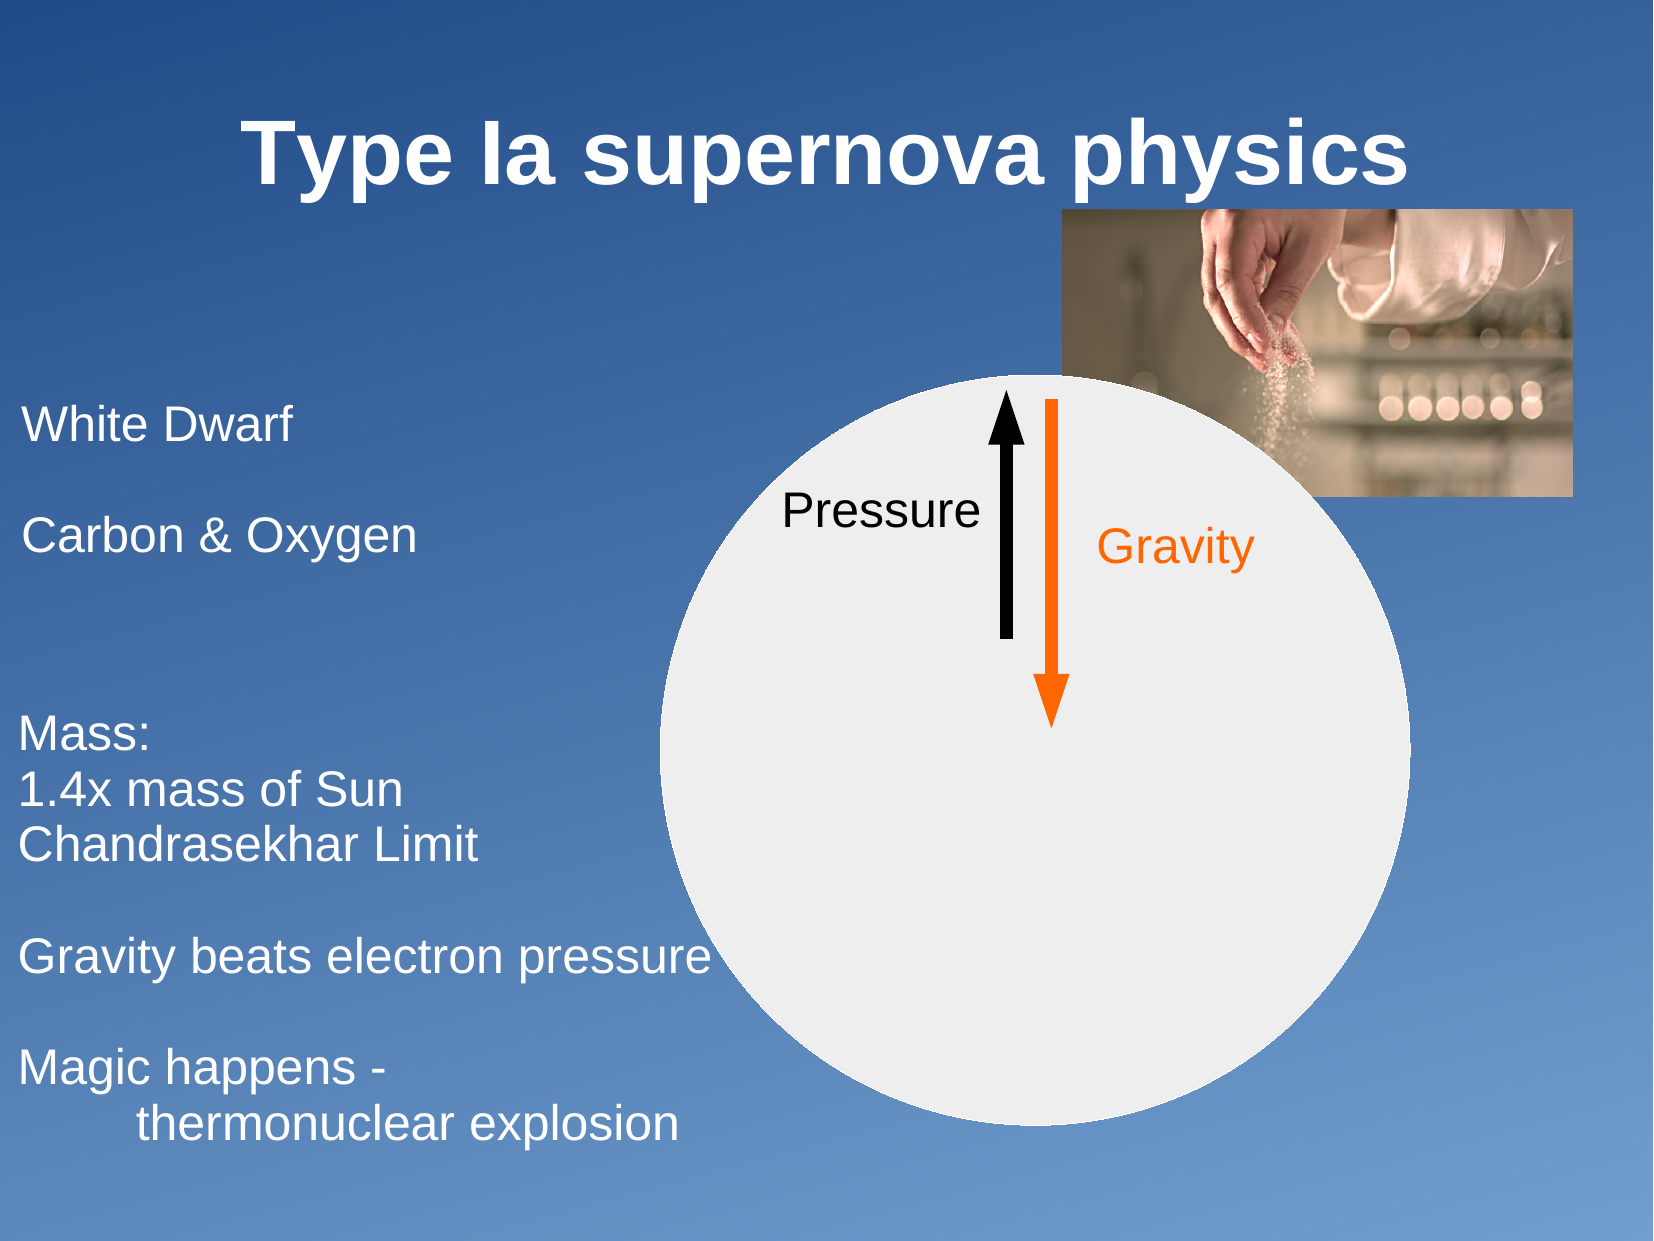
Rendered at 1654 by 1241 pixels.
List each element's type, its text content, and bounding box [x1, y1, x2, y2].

text_box Mass: 1.4x mass of Sun Chandrasekhar Limit Gravity beats electron pressure Magic happens - thermonuclear explosion [17, 705, 768, 1207]
text_box [696, 375, 1411, 1126]
picture [1062, 209, 1573, 497]
text_box Pressure [781, 481, 1045, 594]
text_box Gravity [1096, 518, 1427, 575]
text_box White Dwarf Carbon & Oxygen [21, 395, 696, 705]
title Type Ia supernova physics [82, 49, 1571, 257]
